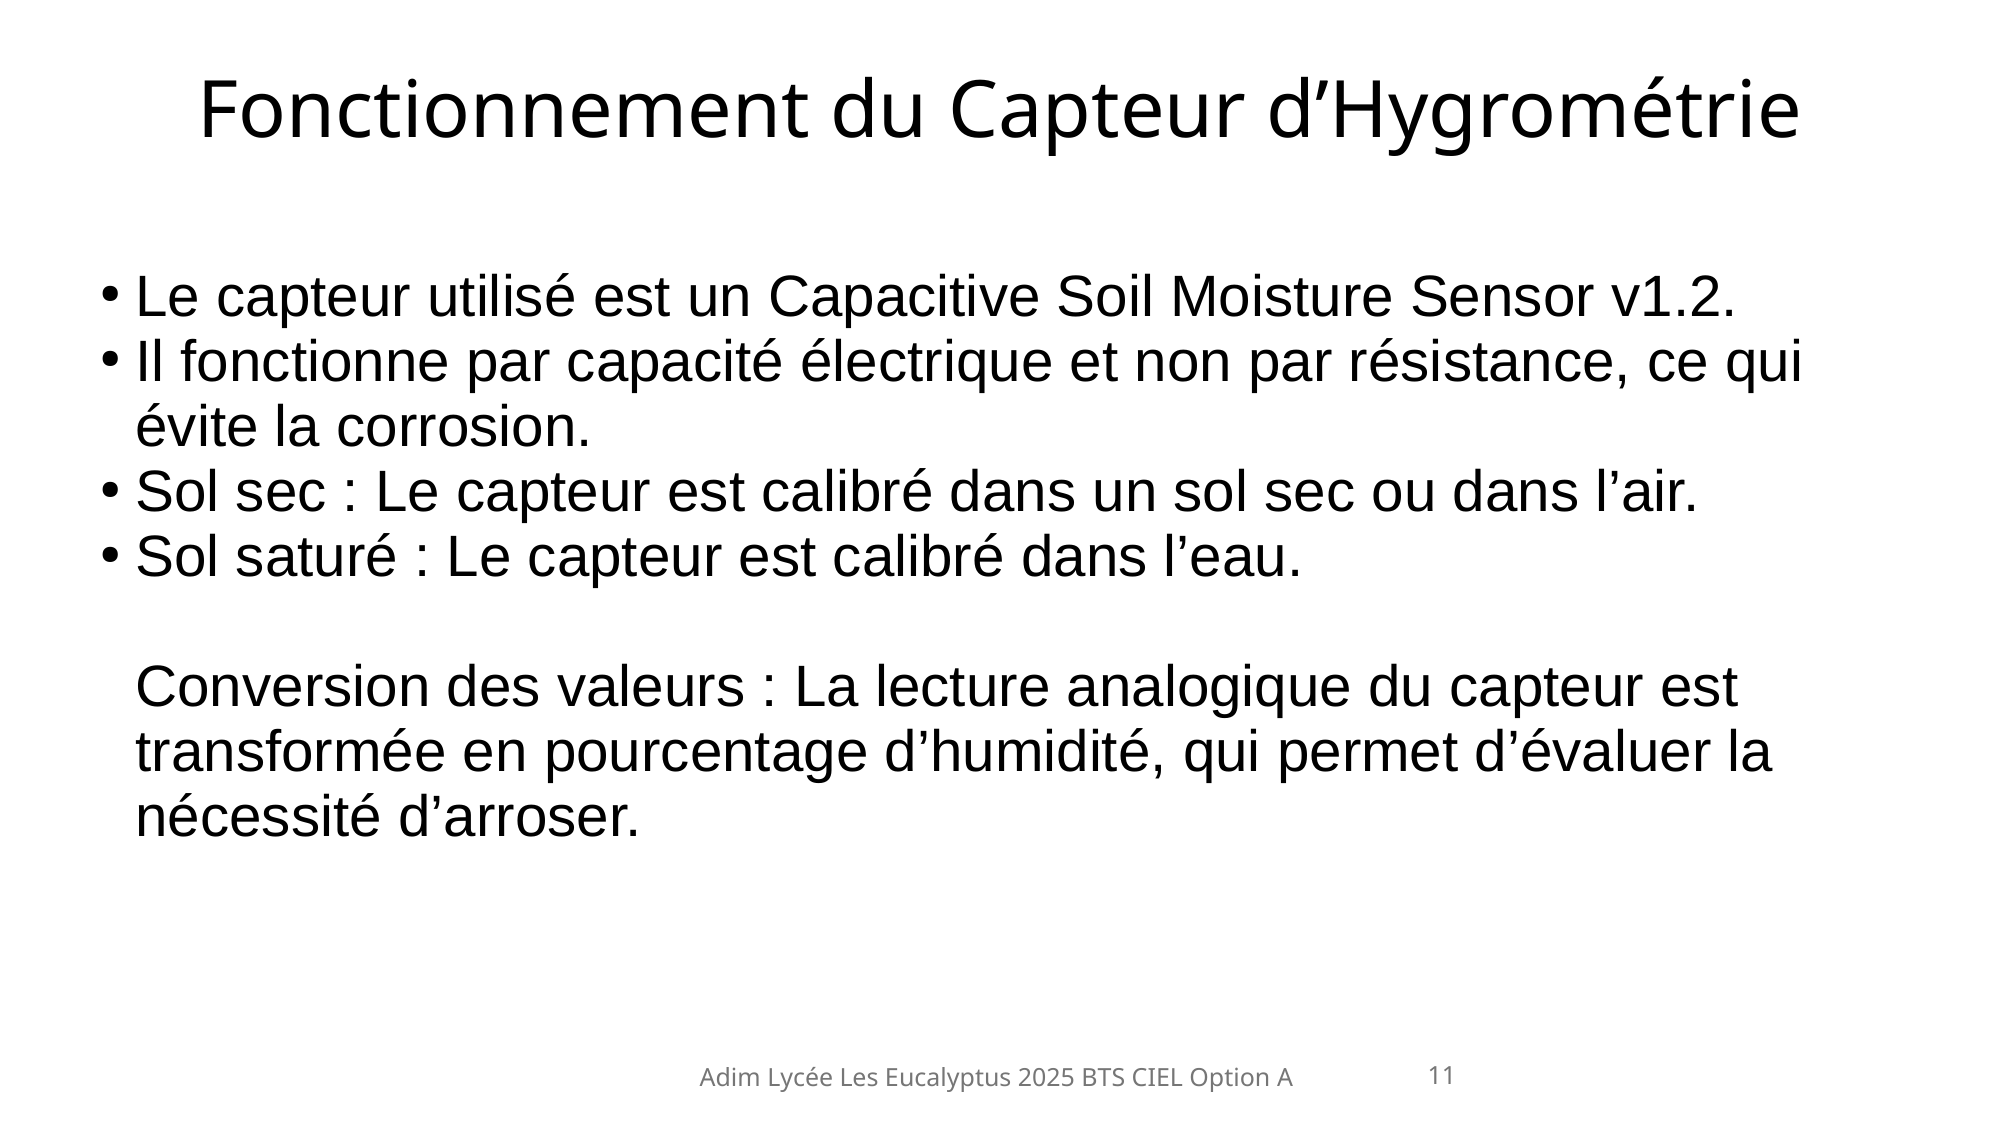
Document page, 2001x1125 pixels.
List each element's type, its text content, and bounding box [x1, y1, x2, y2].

title Fonctionnement du Capteur d’Hygrométrie [137, 0, 1863, 218]
text_box <numéro> [1412, 1046, 1863, 1107]
text_box Adim Lycée Les Eucalyptus 2025 BTS CIEL Option A [662, 1046, 1338, 1107]
subtitle Le capteur utilisé est un Capacitive Soil Moisture Sensor v1.2. Il fonctionne par capacité électrique et non par résistance, ce qui évite la corrosion. Sol sec : Le capteur est calibré dans un sol sec ou dans l’air. Sol saturé : Le capteur est calibré dans l’eau. Conversion des valeurs : La lecture analogique du capteur est transformée en pourcentage d’humidité, qui permet d’évaluer la nécessité d’arroser. [99, 263, 1901, 916]
